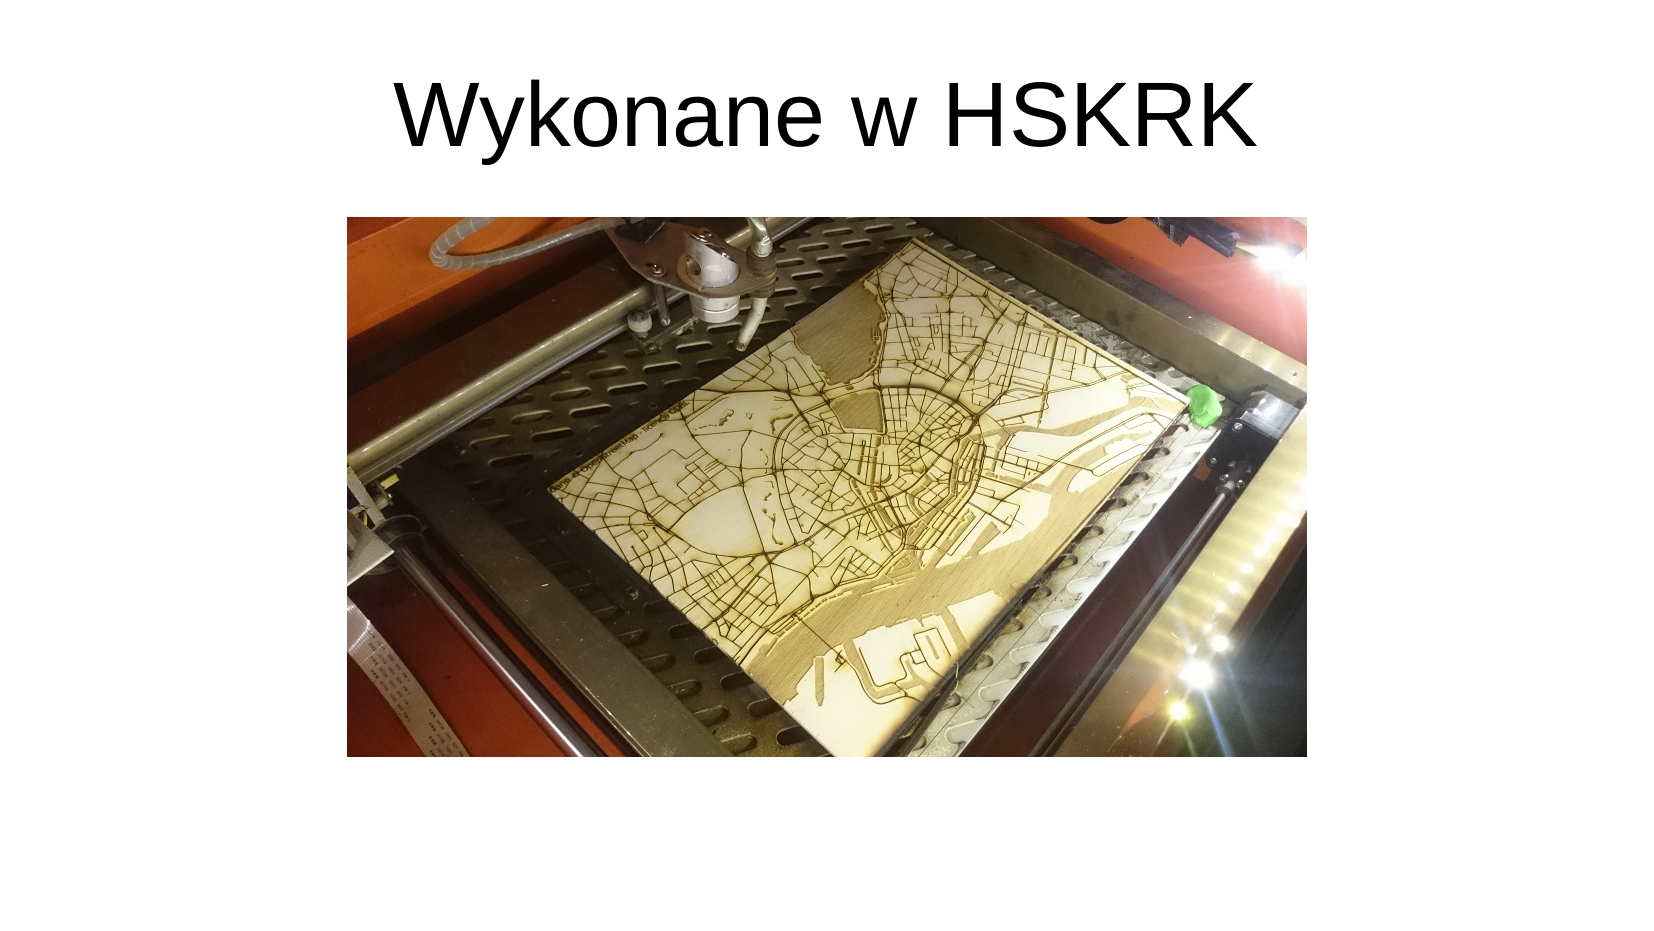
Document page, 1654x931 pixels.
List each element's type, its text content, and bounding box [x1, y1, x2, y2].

picture [347, 217, 1307, 757]
title Wykonane w HSKRK [82, 37, 1571, 193]
